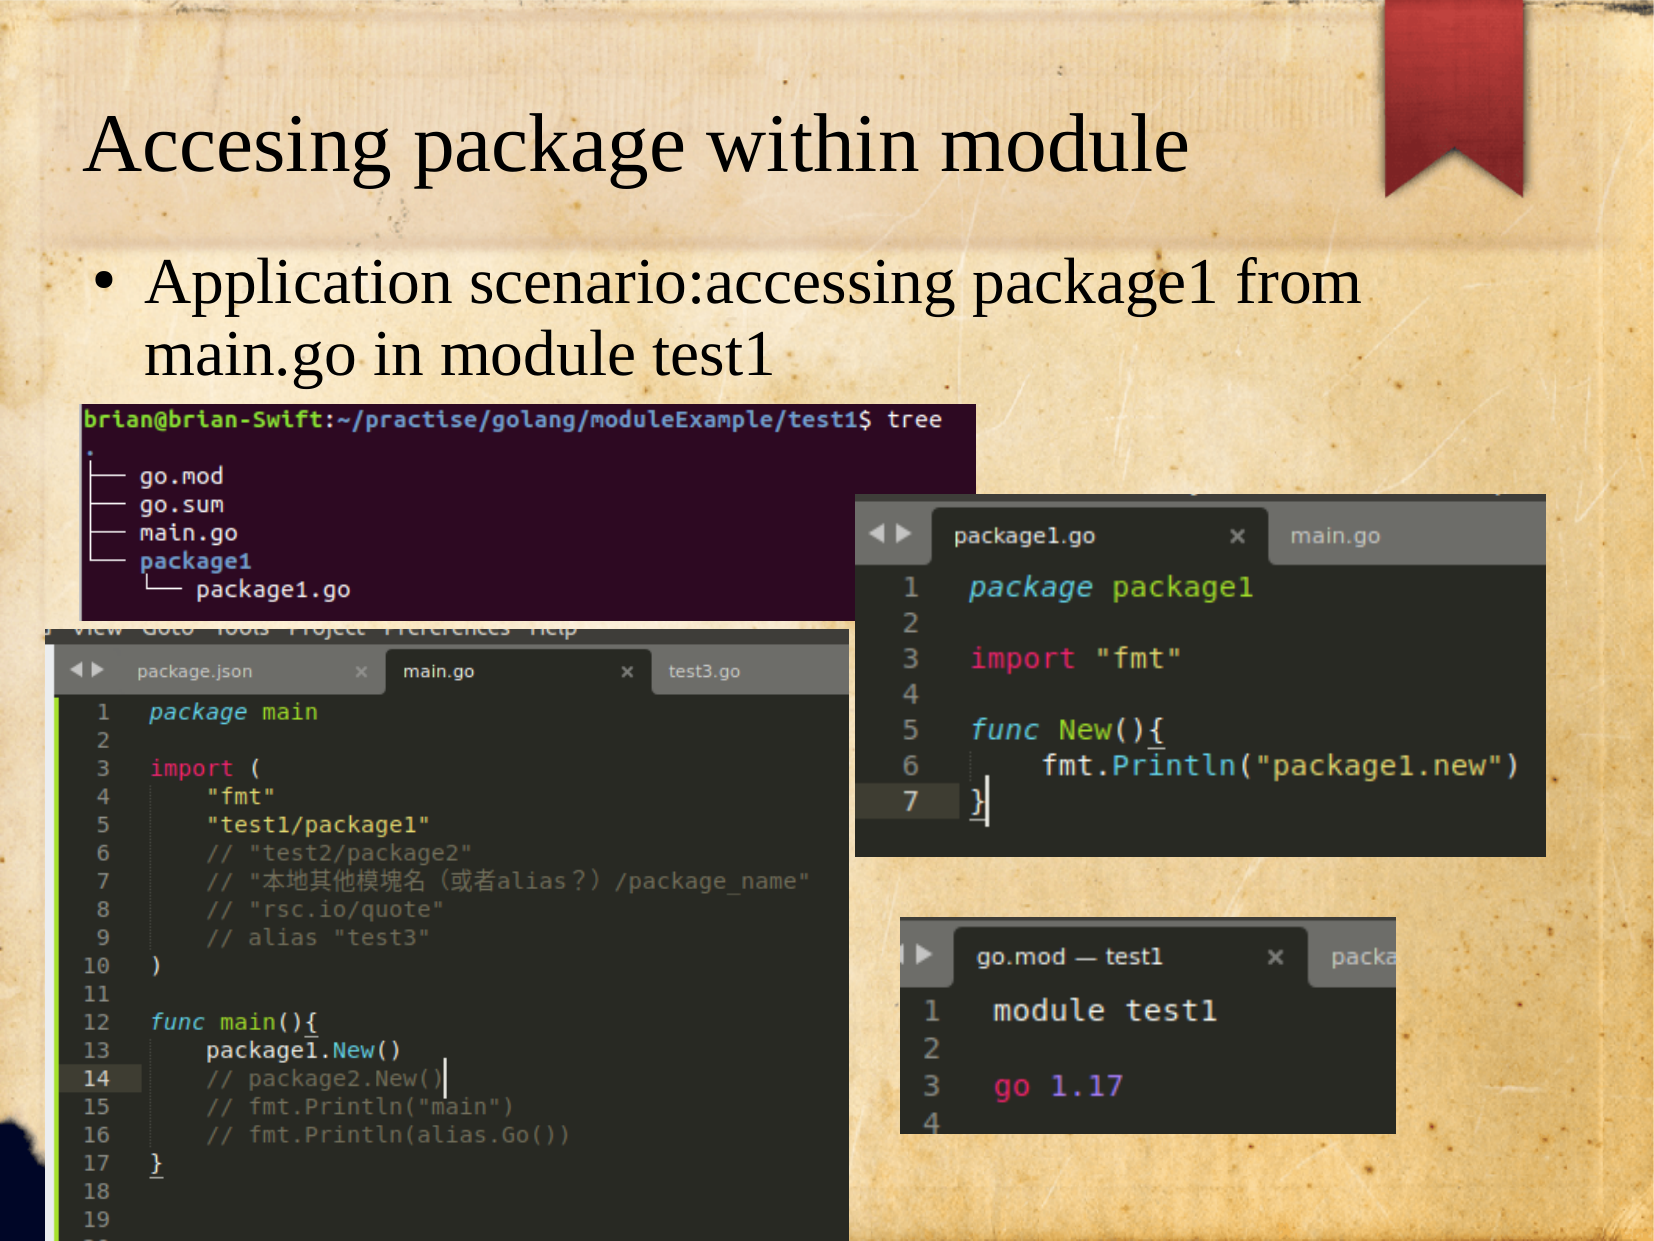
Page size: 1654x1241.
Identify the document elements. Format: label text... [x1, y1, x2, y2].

title Accesing package within module [82, 41, 1531, 245]
picture [0, 0, 1654, 1241]
list Application scenario:accessing package1 from main.go in module test1 [74, 245, 1531, 391]
